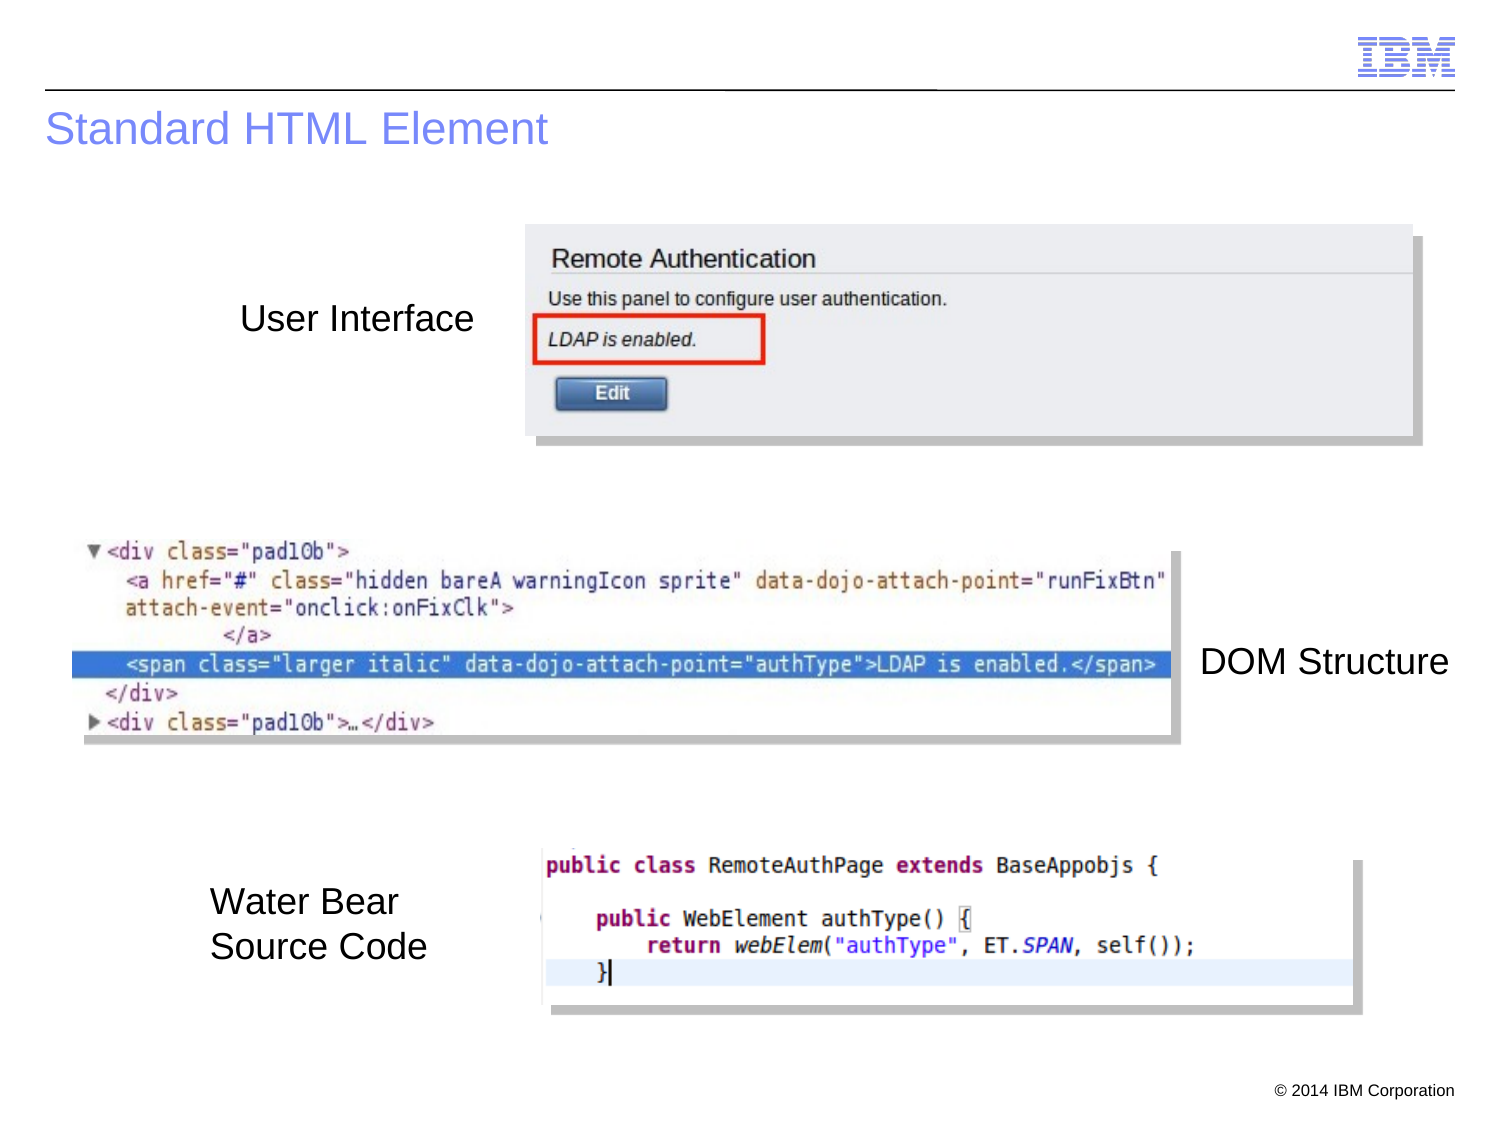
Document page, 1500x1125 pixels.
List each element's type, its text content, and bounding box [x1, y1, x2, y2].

picture [525, 224, 1413, 436]
text_box Water Bear Source Code [195, 870, 481, 975]
list [29, 187, 1454, 1051]
picture [1358, 37, 1455, 77]
text_box User Interface [225, 287, 511, 362]
picture [540, 848, 1353, 1006]
text_box DOM Structure [1185, 630, 1471, 705]
picture [72, 539, 1171, 736]
title Standard HTML Element [29, 97, 1454, 187]
